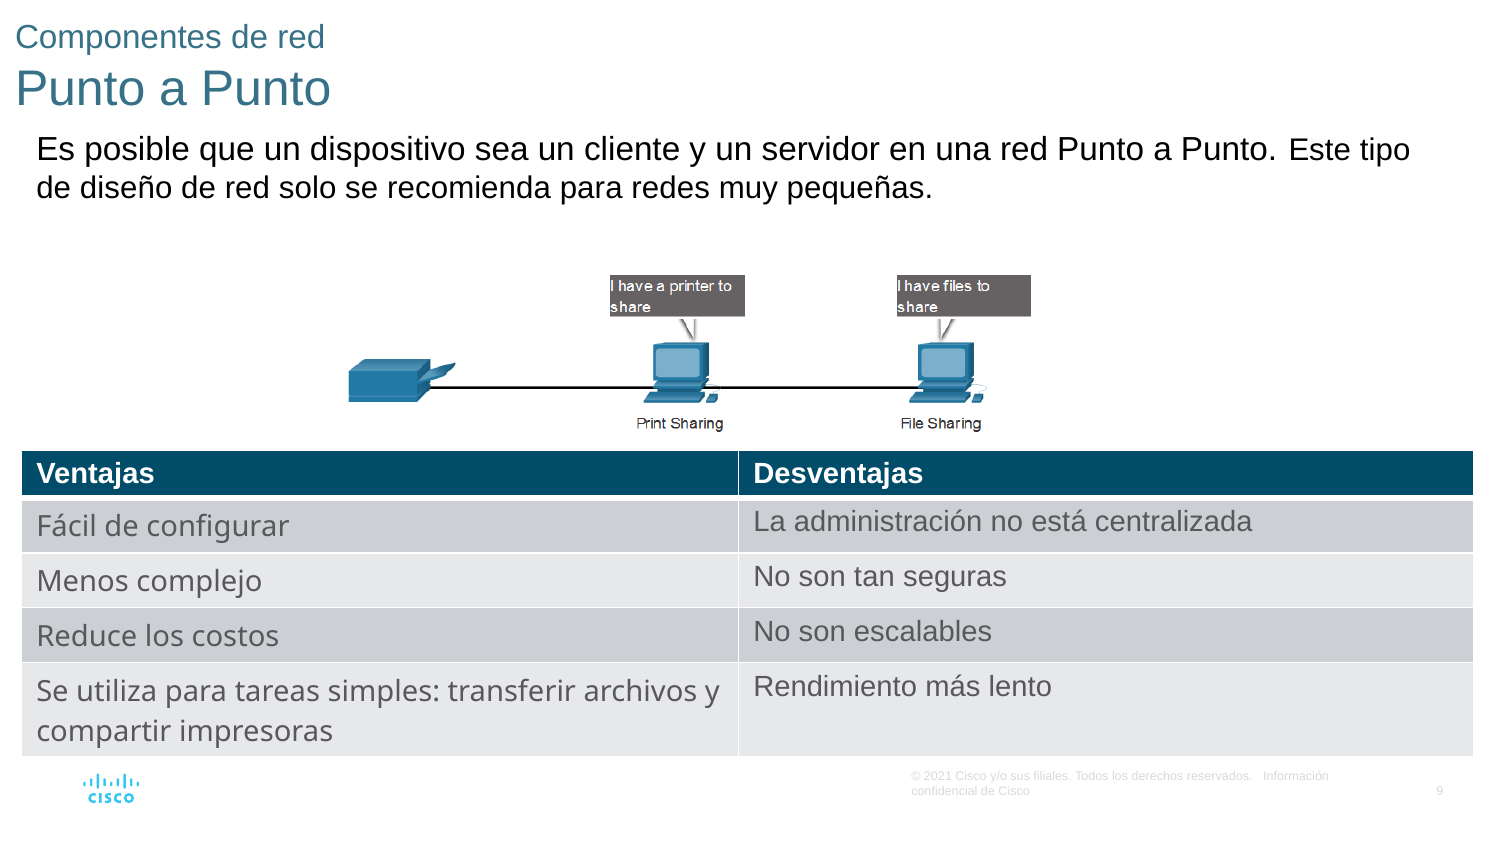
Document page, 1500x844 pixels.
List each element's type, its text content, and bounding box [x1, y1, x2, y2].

table_header Ventajas [22, 451, 738, 495]
table_cell No son escalables [739, 608, 1473, 662]
table_cell Menos complejo [22, 554, 738, 607]
list Es posible que un dispositivo sea un cliente y un servidor en una red Punto a Punto. Este tipo de diseño de red solo se recomienda para redes muy pequeñas. [21, 119, 1474, 252]
table_header Desventajas [739, 451, 1473, 495]
table_cell La administración no está centralizada [739, 501, 1473, 552]
table_cell No son tan seguras [739, 554, 1473, 607]
table_cell Rendimiento más lento [739, 663, 1473, 756]
table_cell Se utiliza para tareas simples: transferir archivos y compartir impresoras [22, 663, 738, 756]
table_cell Reduce los costos [22, 608, 738, 662]
table_cell Fácil de configurar [22, 501, 738, 552]
picture [343, 269, 1037, 449]
title Componentes de red Punto a Punto [0, 6, 1500, 124]
